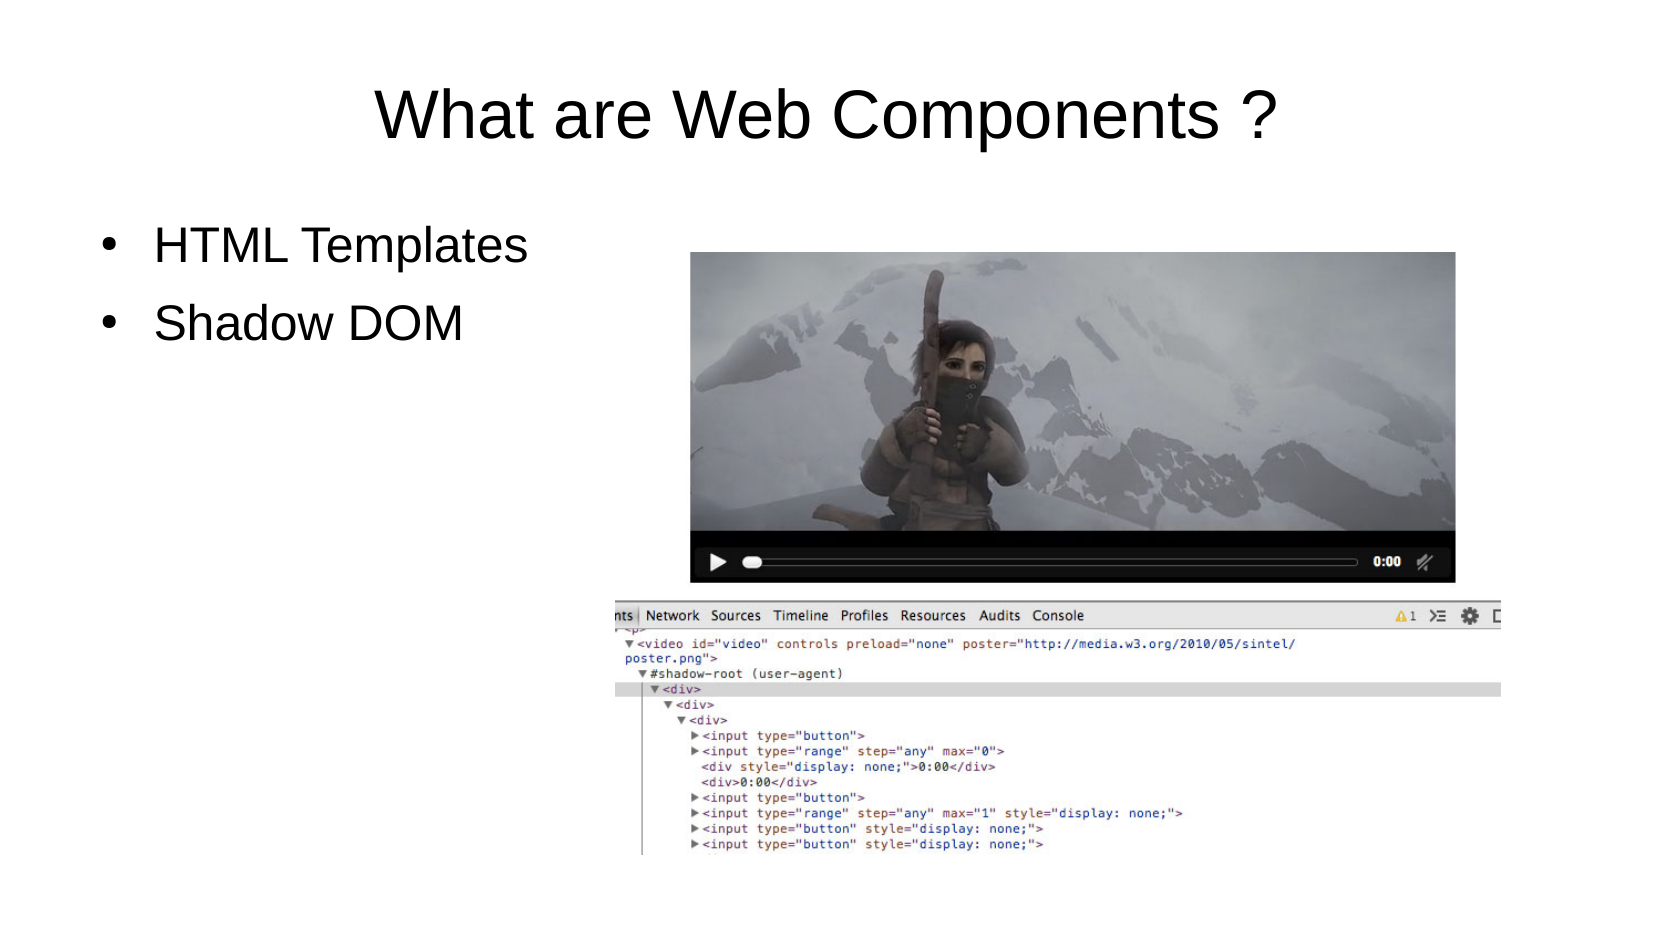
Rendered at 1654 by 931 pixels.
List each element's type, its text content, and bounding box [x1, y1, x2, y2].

list HTML Templates Shadow DOM [82, 217, 1571, 758]
picture [615, 252, 1501, 856]
title What are Web Components ? [82, 37, 1571, 193]
